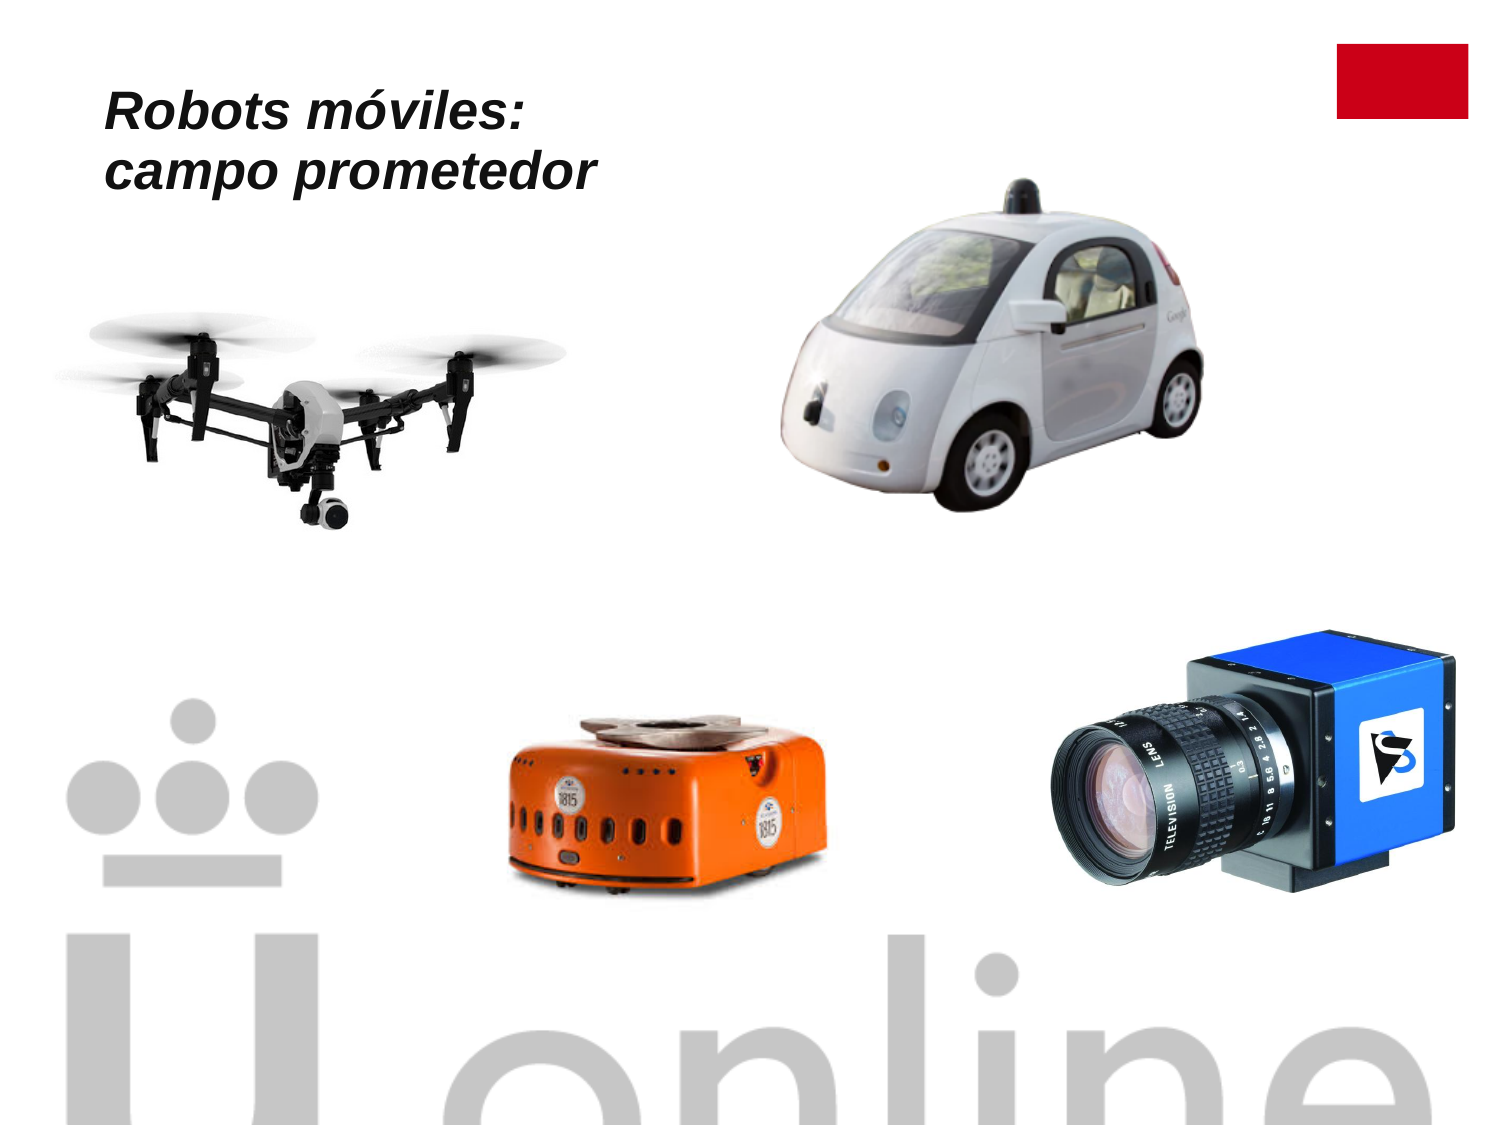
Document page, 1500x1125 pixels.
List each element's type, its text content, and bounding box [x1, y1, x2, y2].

picture [34, 269, 586, 587]
picture [765, 149, 1217, 533]
picture [54, 629, 1456, 1125]
text_box Robots móviles: campo prometedor [90, 72, 676, 226]
